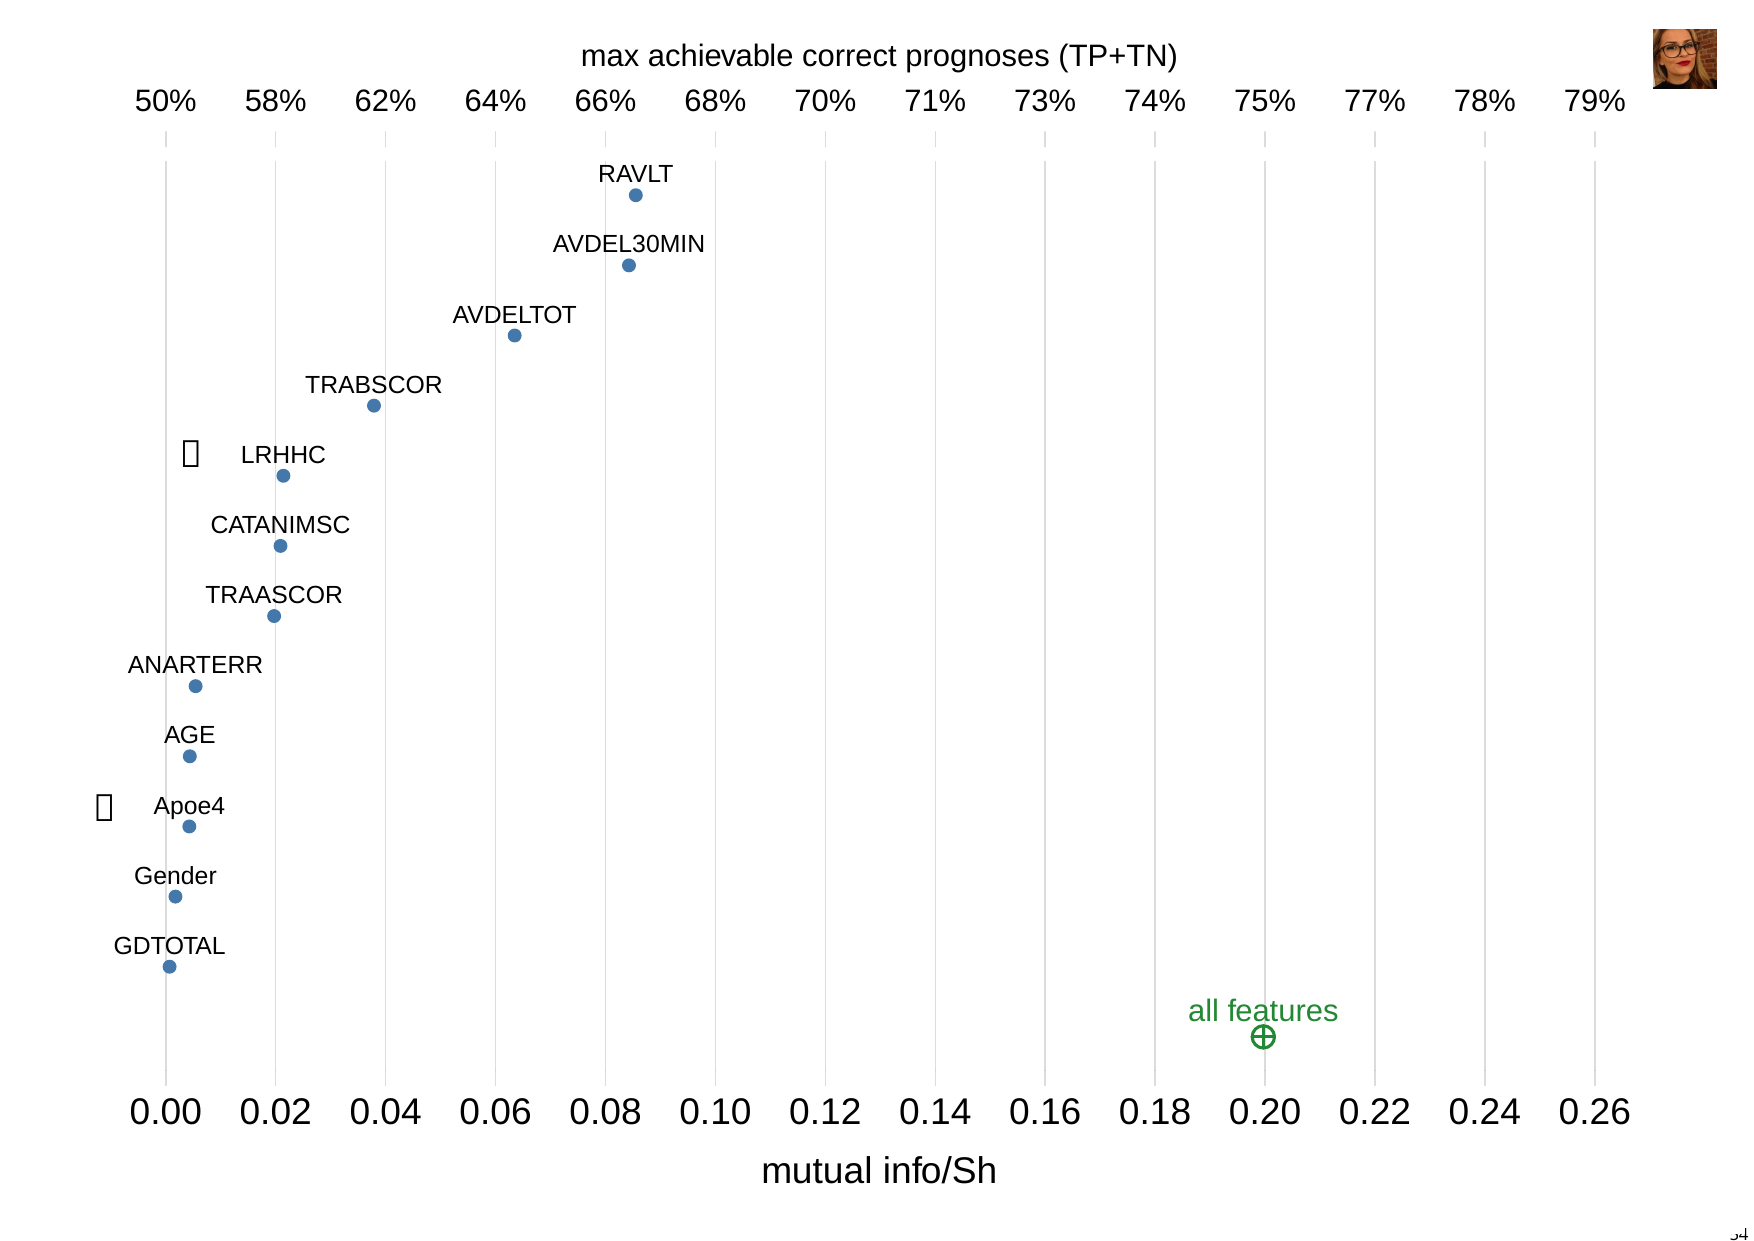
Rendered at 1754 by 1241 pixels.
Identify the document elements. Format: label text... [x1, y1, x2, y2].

picture [9, 6, 1745, 1235]
text_box 🧠 [164, 420, 247, 486]
text_box 🧬 [78, 774, 160, 840]
